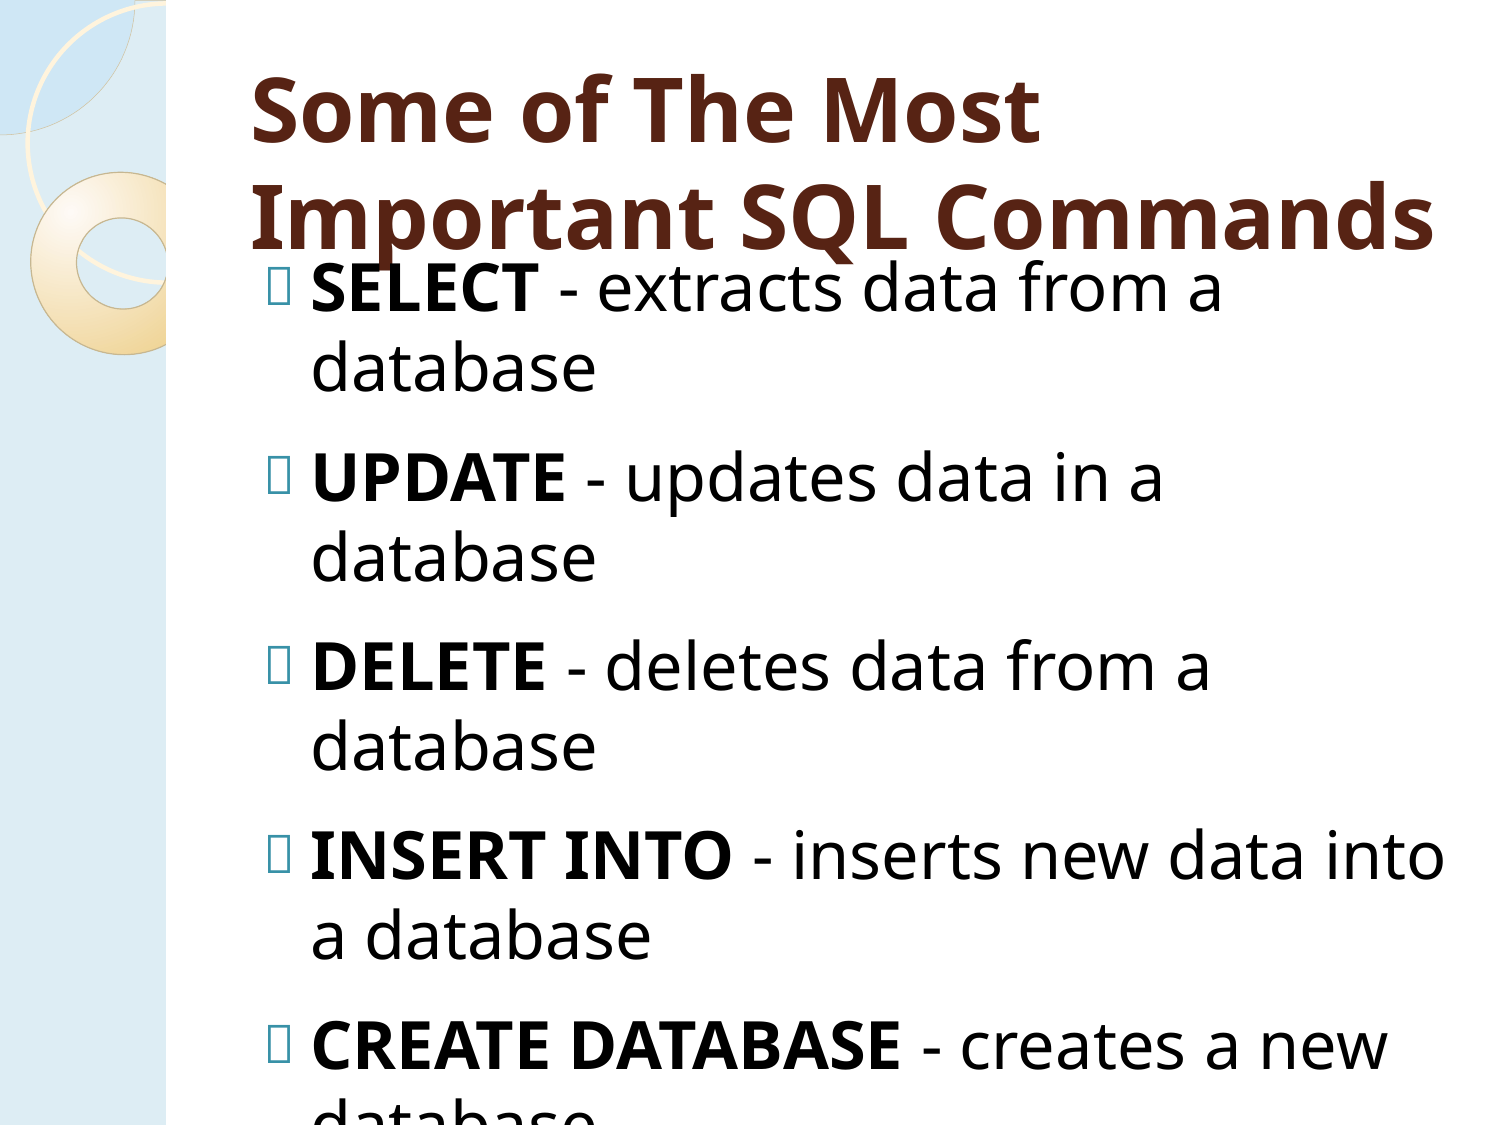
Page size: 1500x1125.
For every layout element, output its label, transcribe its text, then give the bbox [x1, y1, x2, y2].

list SELECT - extracts data from a database UPDATE - updates data in a database DELETE - deletes data from a database INSERT INTO - inserts new data into a database CREATE DATABASE - creates a new database ALTER DATABASE - modifies a database CREATE TABLE - creates a new table ALTER TABLE - modifies a table DROP TABLE - deletes a table CREATE INDEX - creates an index (search key) DROP INDEX - deletes an index [235, 237, 1466, 1025]
title Some of The Most Important SQL Commands [235, 45, 1466, 233]
